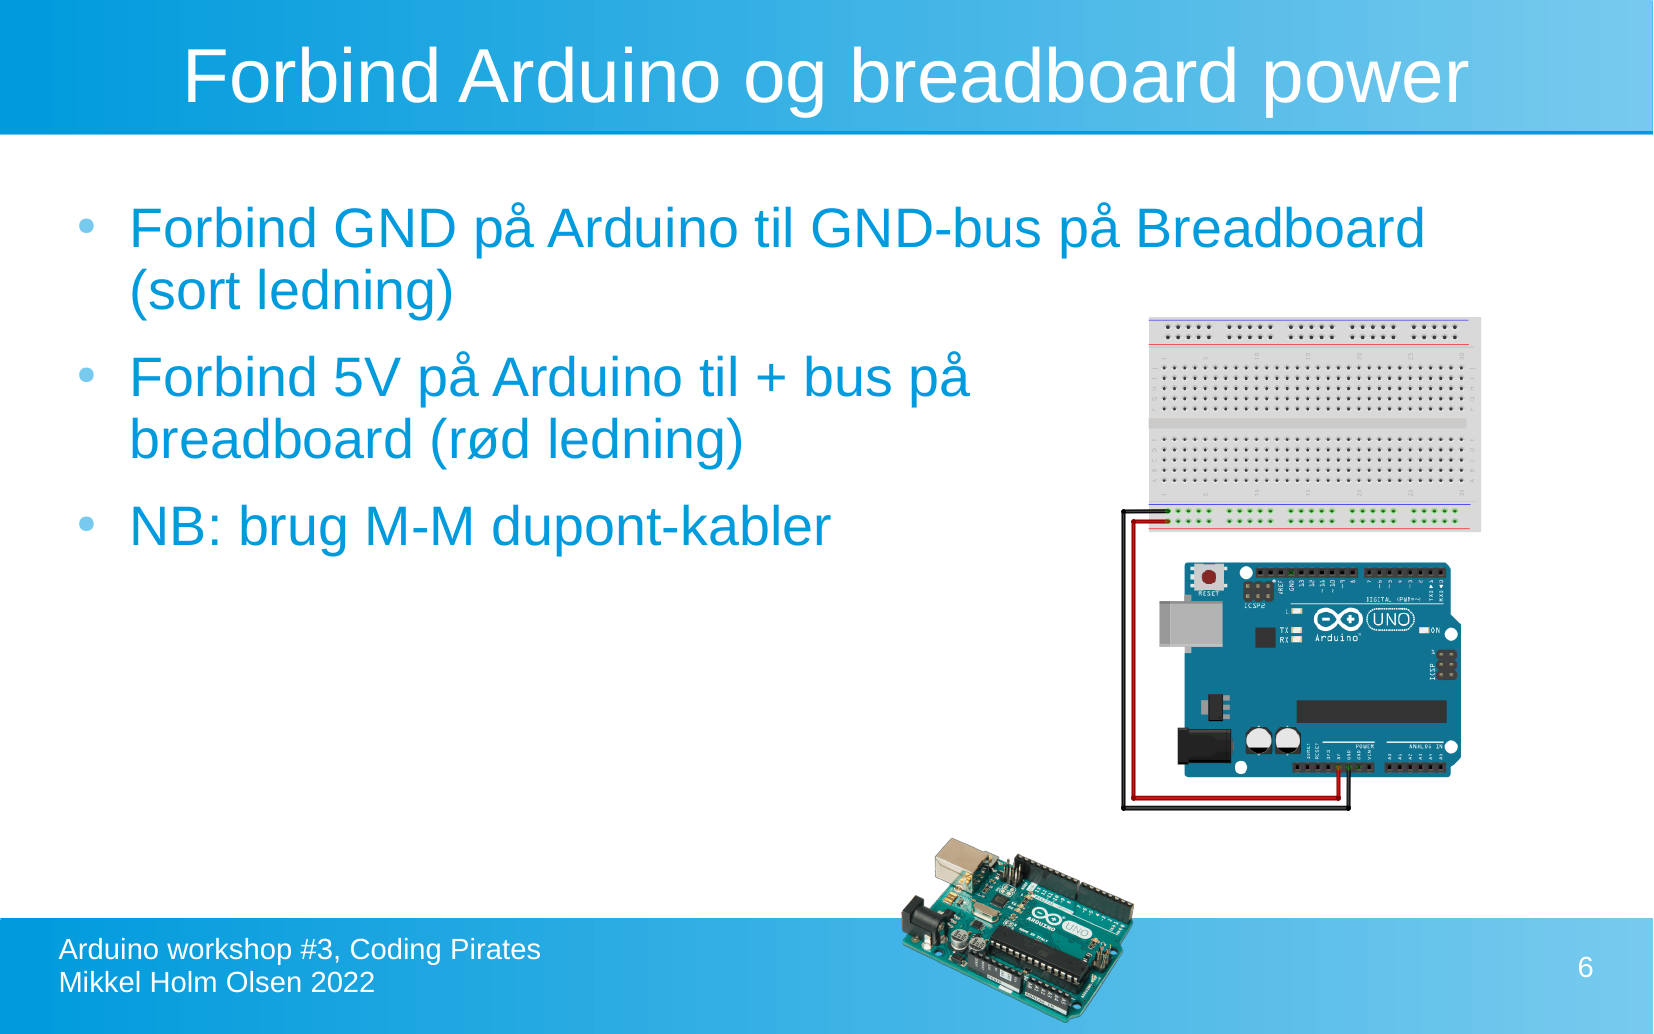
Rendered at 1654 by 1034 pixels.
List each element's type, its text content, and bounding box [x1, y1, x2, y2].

title Forbind Arduino og breadboard power [58, 32, 1594, 120]
picture [900, 854, 1138, 1024]
picture [1103, 299, 1501, 826]
list Forbind GND på Arduino til GND-bus på Breadboard (sort ledning) Forbind 5V på Arduino til + bus på breadboard (rød ledning) NB: brug M-M dupont-kabler [58, 196, 1594, 854]
